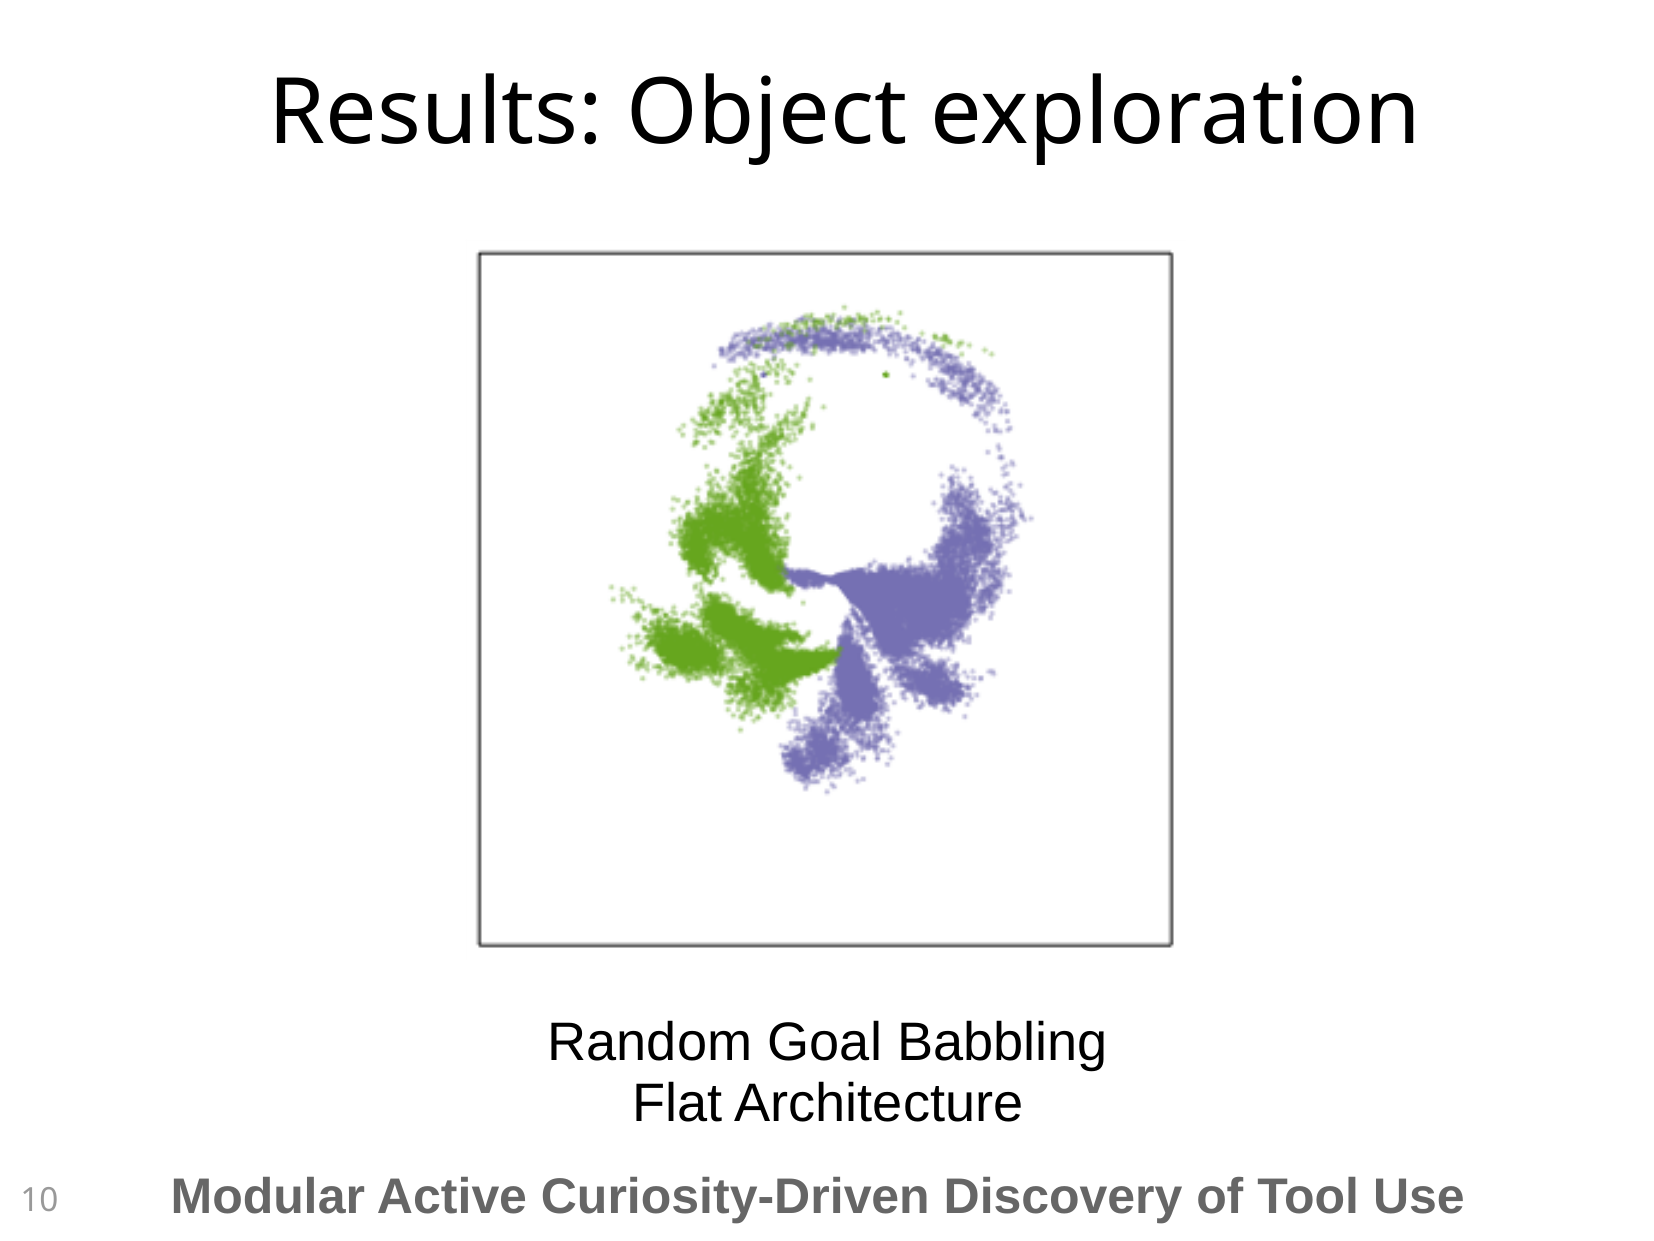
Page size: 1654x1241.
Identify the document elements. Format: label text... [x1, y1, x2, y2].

text_box Random Goal Babbling Flat Architecture [348, 1004, 1309, 1141]
text_box Modular Active Curiosity-Driven Discovery of Tool Use [155, 1160, 1481, 1232]
picture [465, 239, 1186, 961]
title Results: Object exploration [101, 50, 1591, 166]
title 10 [3, 1168, 76, 1231]
